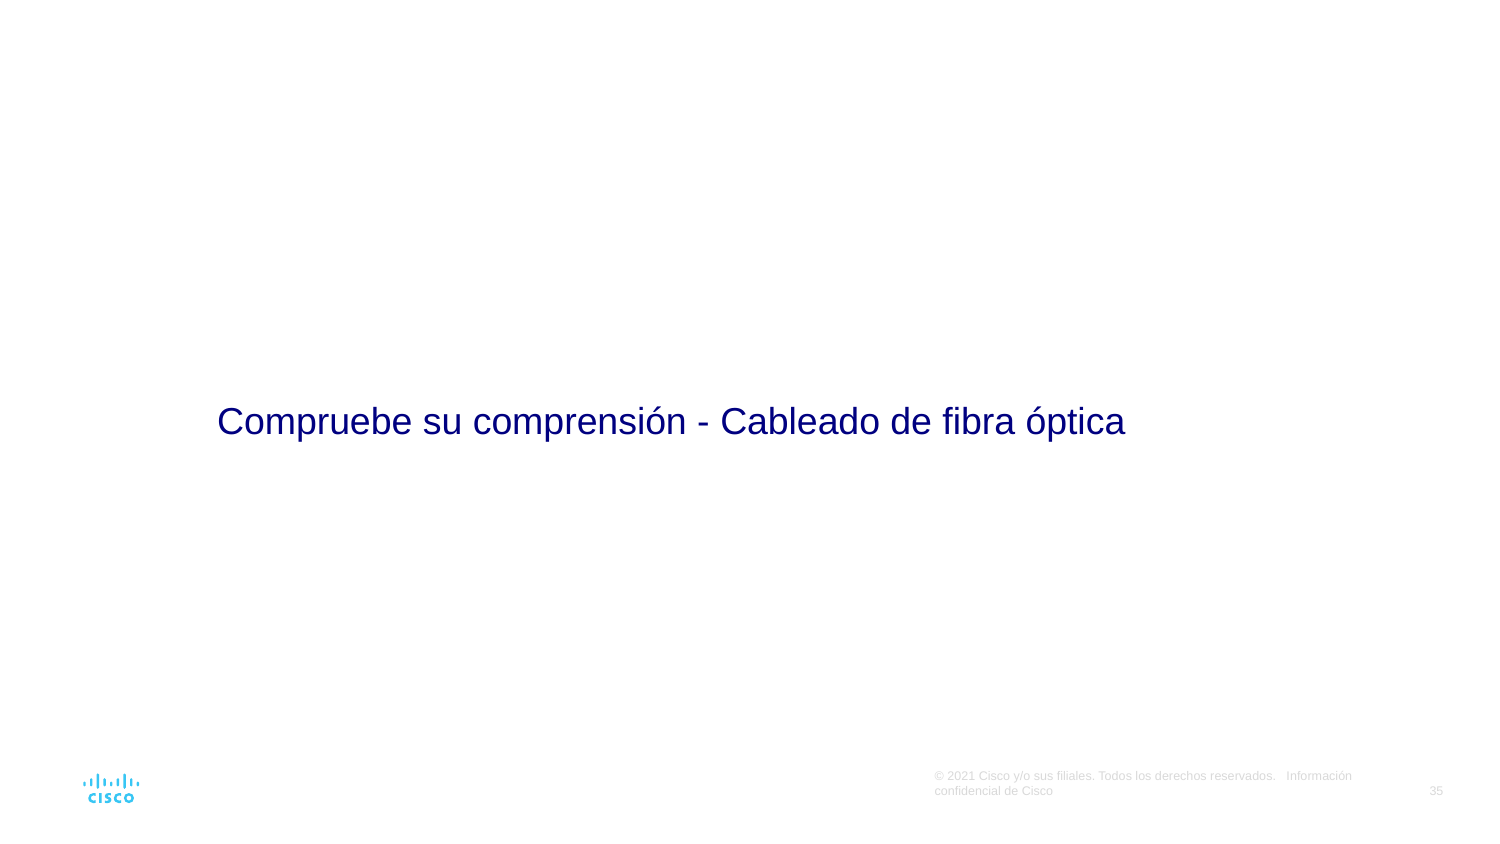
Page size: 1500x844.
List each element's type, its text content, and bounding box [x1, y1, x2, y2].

text_box Compruebe su comprensión - Cableado de fibra óptica [202, 393, 1329, 464]
